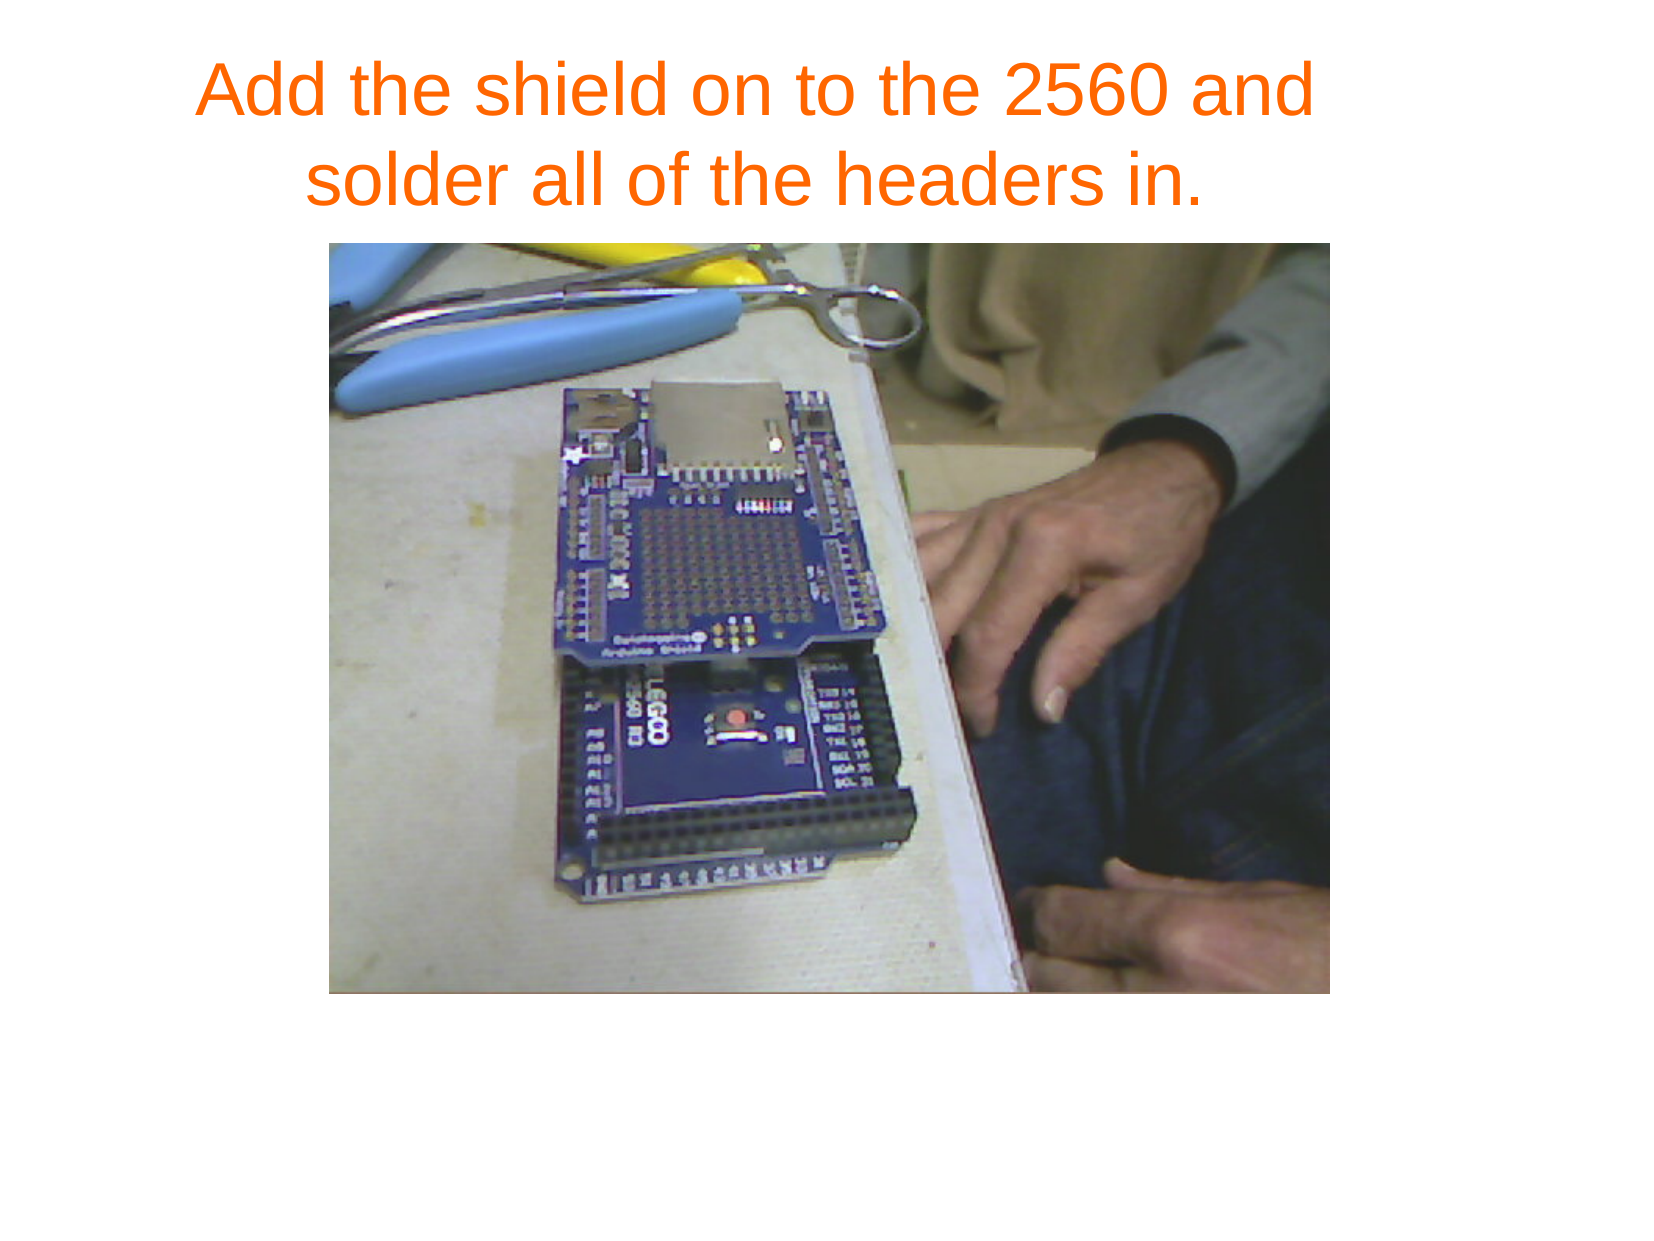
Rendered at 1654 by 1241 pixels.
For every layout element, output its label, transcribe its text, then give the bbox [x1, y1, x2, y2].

picture [329, 243, 1330, 994]
title Add the shield on to the 2560 and solder all of the headers in. [82, 40, 1430, 181]
